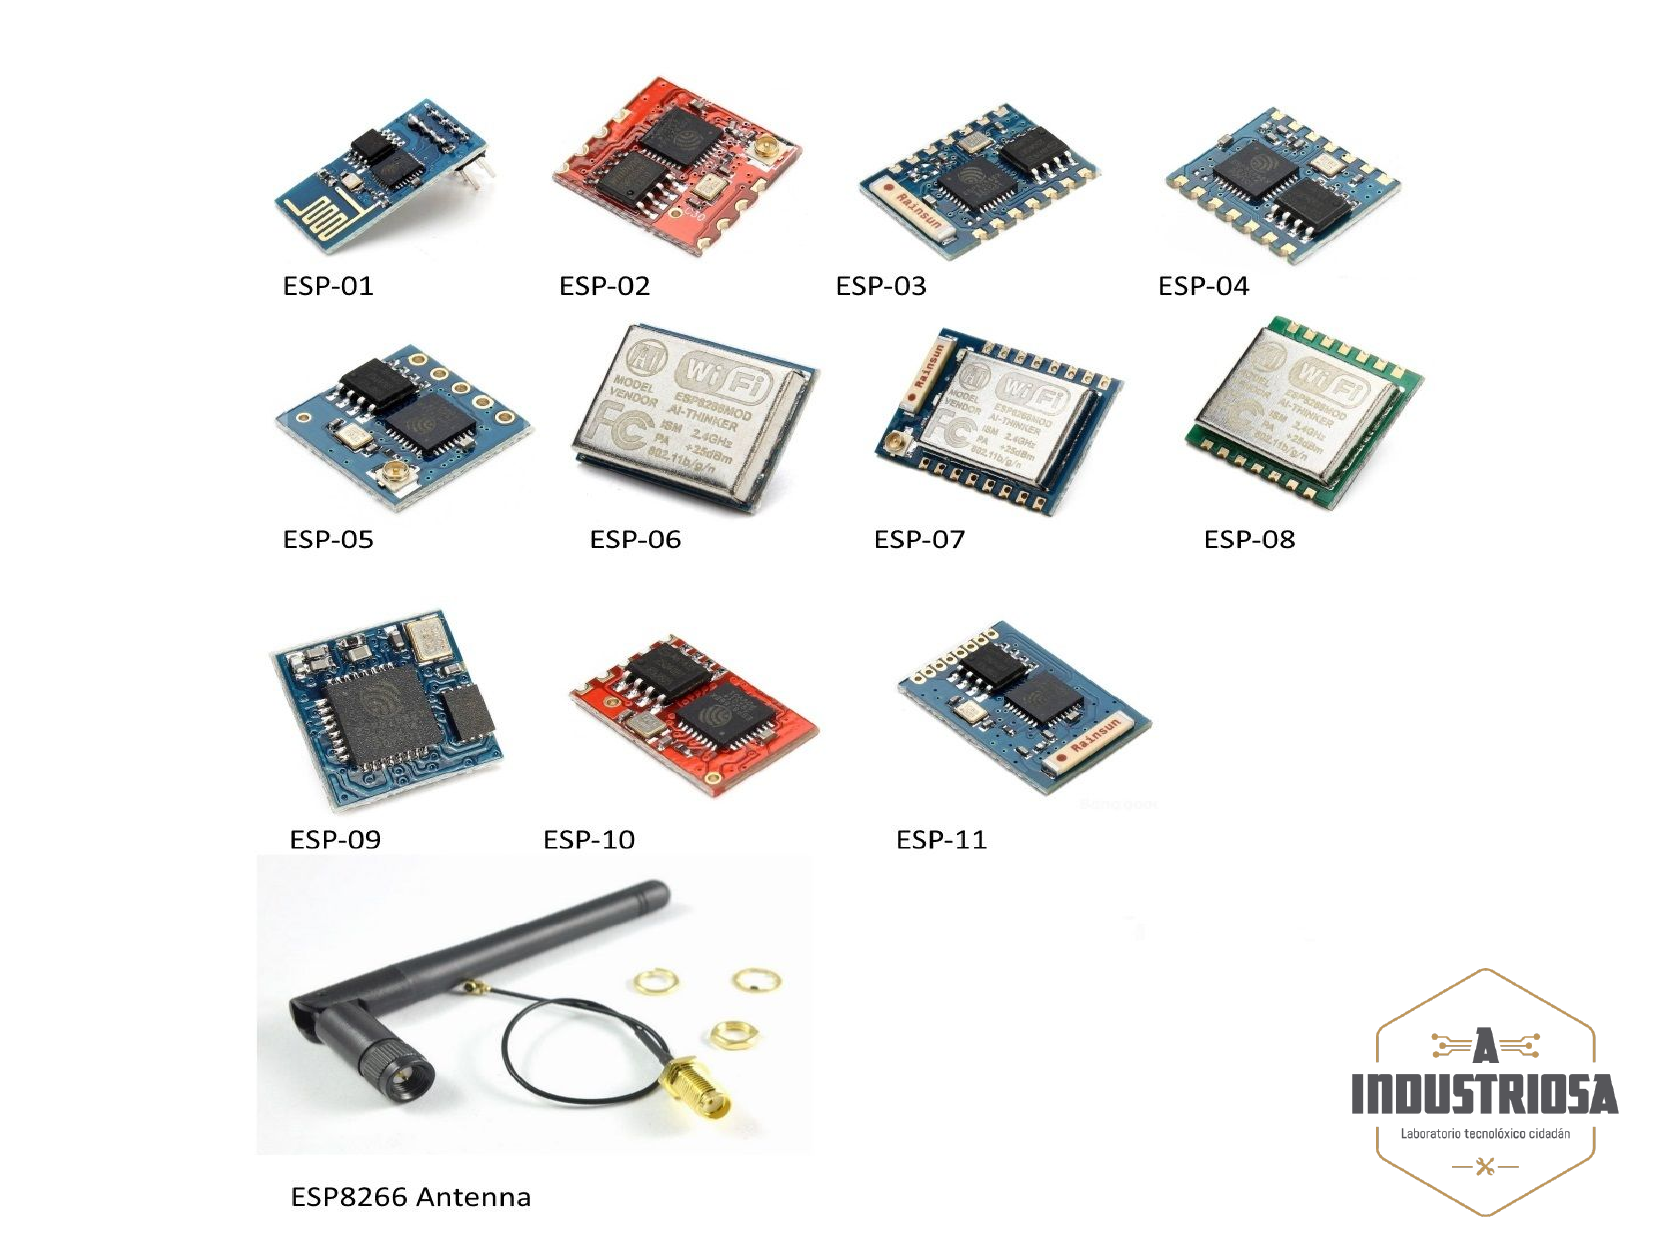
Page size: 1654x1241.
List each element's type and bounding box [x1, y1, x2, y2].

picture [143, 12, 1619, 1229]
